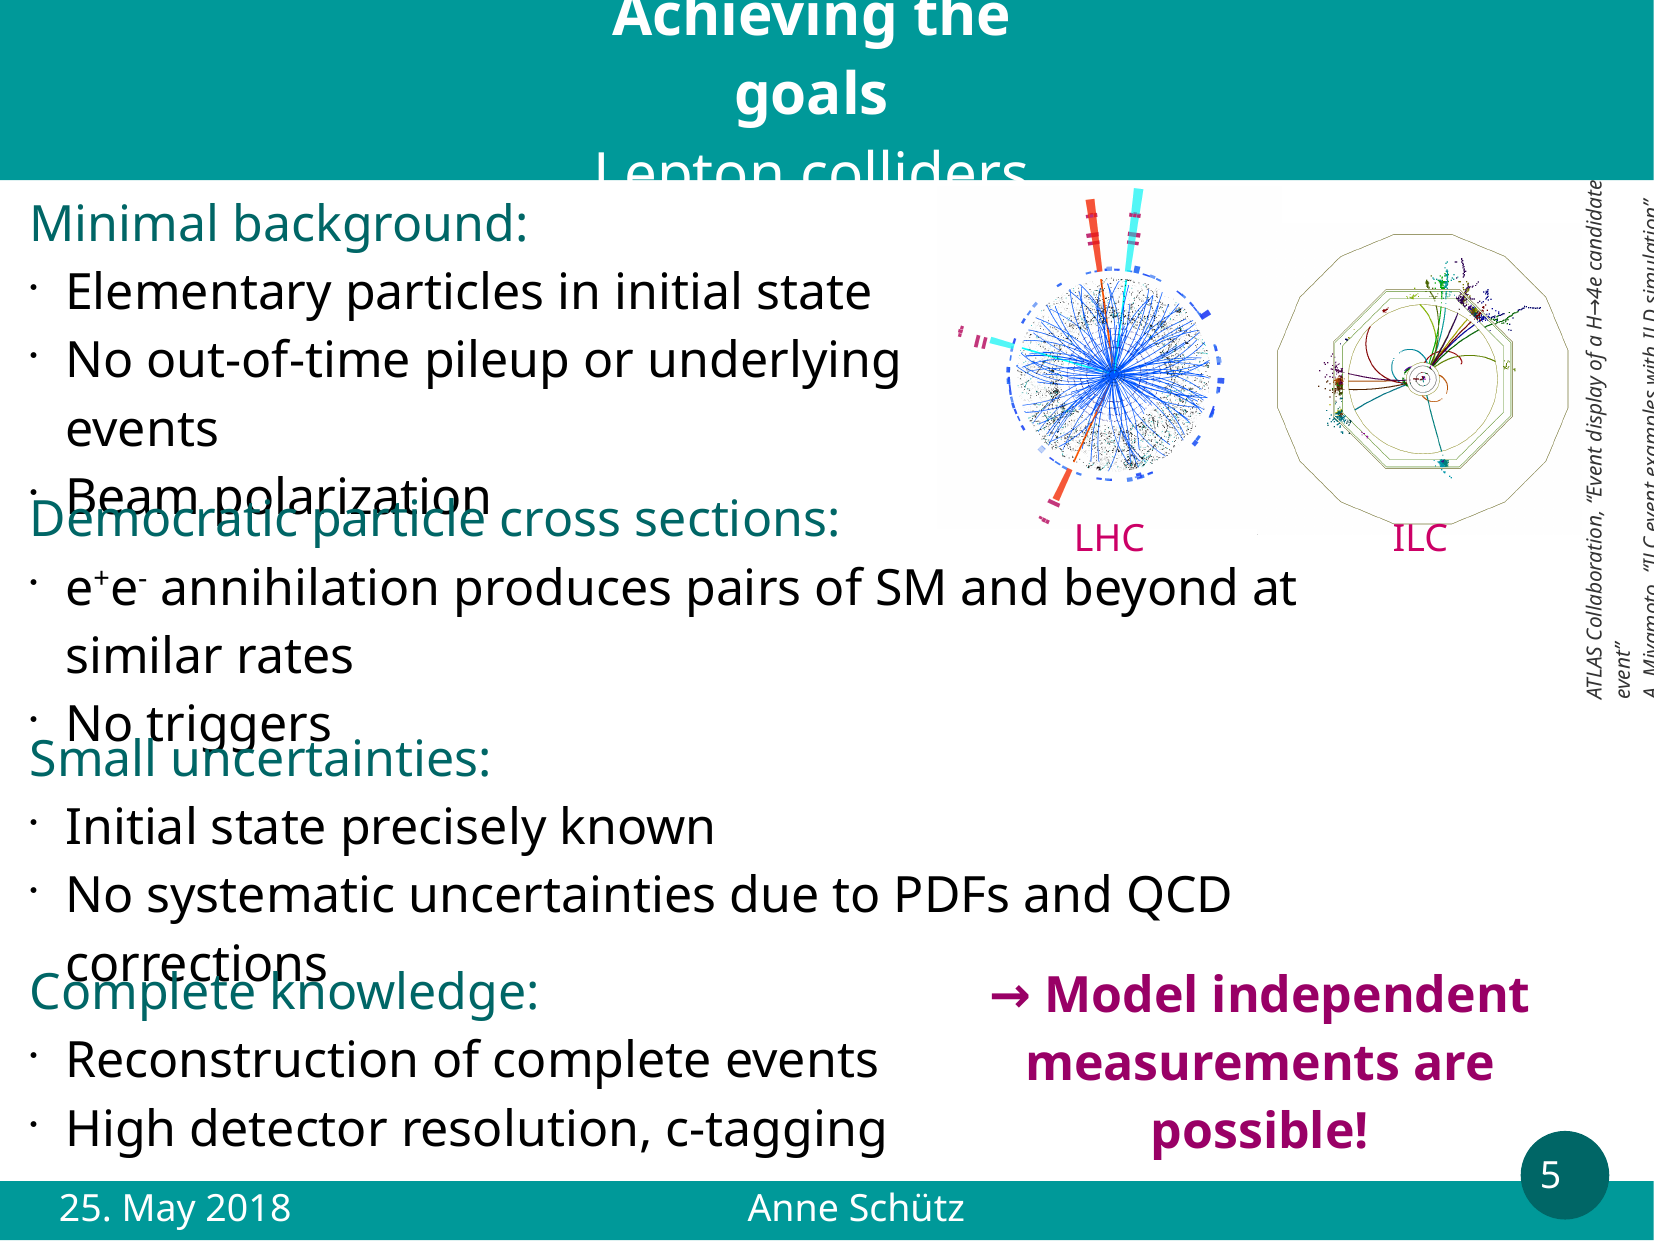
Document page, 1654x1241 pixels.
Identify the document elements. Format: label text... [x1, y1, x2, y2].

text_box Complete knowledge: Reconstruction of complete events High detector resolution, c-tagging [15, 948, 1231, 1180]
text_box Minimal background: Elementary particles in initial state No out-of-time pileup or underlying events Beam polarization [15, 180, 931, 475]
picture [937, 186, 1572, 535]
text_box → Model independent measurements are possible! [945, 951, 1576, 1111]
text_box Small uncertainties: Initial state precisely known No systematic uncertainties due to PDFs and QCD corrections [15, 715, 1306, 947]
text_box ILC [1377, 503, 1482, 573]
text_box LHC [1059, 503, 1180, 573]
text_box ATLAS Collaboration, “Event display of a H→4e candidate event” A. Miyamoto, “ILC event examples with ILD simulation” [1572, 159, 1651, 715]
text_box Democratic particle cross sections: e+e- annihilation produces pairs of SM and beyond at similar rates No triggers [15, 475, 1366, 707]
title Achieving the goals Lepton colliders [593, 7, 1060, 177]
